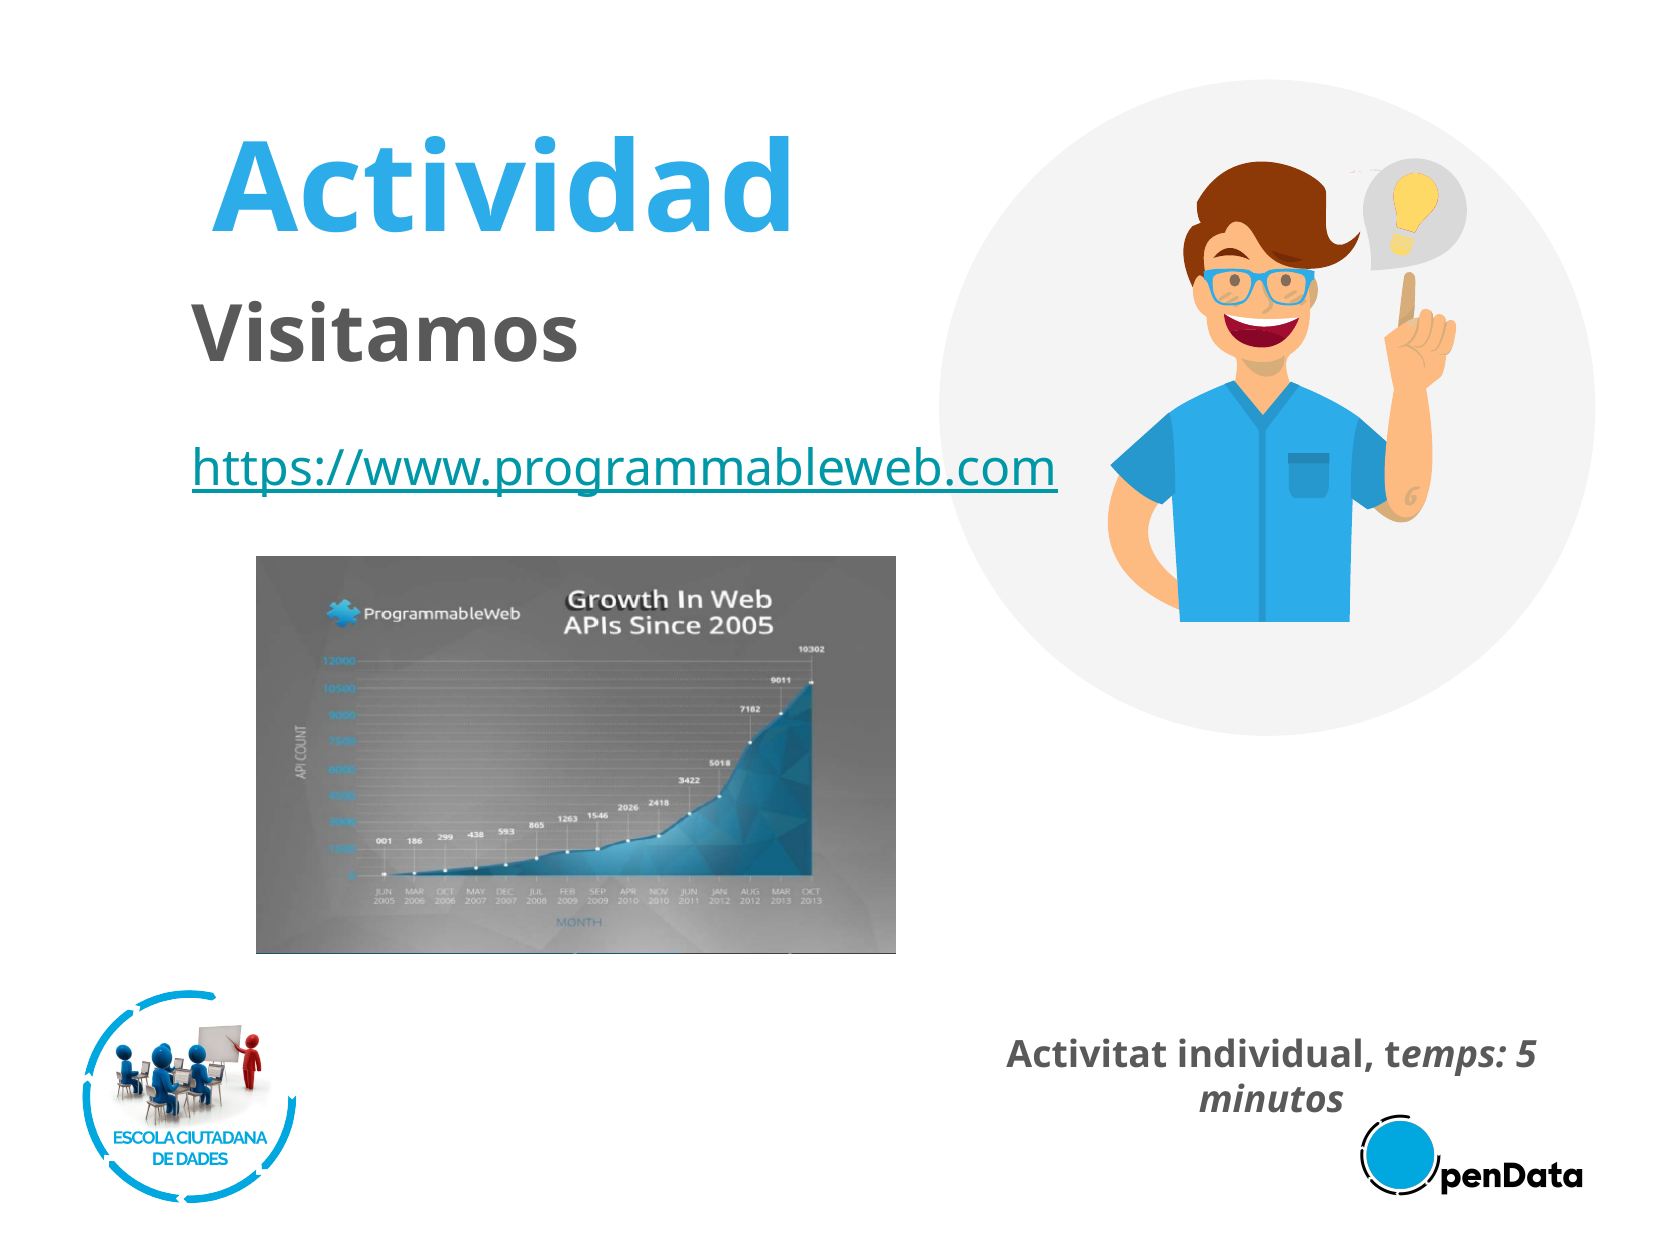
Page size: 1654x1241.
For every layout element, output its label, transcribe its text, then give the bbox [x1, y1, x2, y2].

text_box [970, 79, 1596, 736]
picture [1354, 1108, 1600, 1206]
text_box Actividad [0, 91, 1012, 285]
text_box Visitamos https://www.programmableweb.com [176, 267, 1272, 677]
text_box Activitat individual, temps: 5 minutos [920, 1022, 1624, 1083]
picture [45, 677, 896, 1241]
